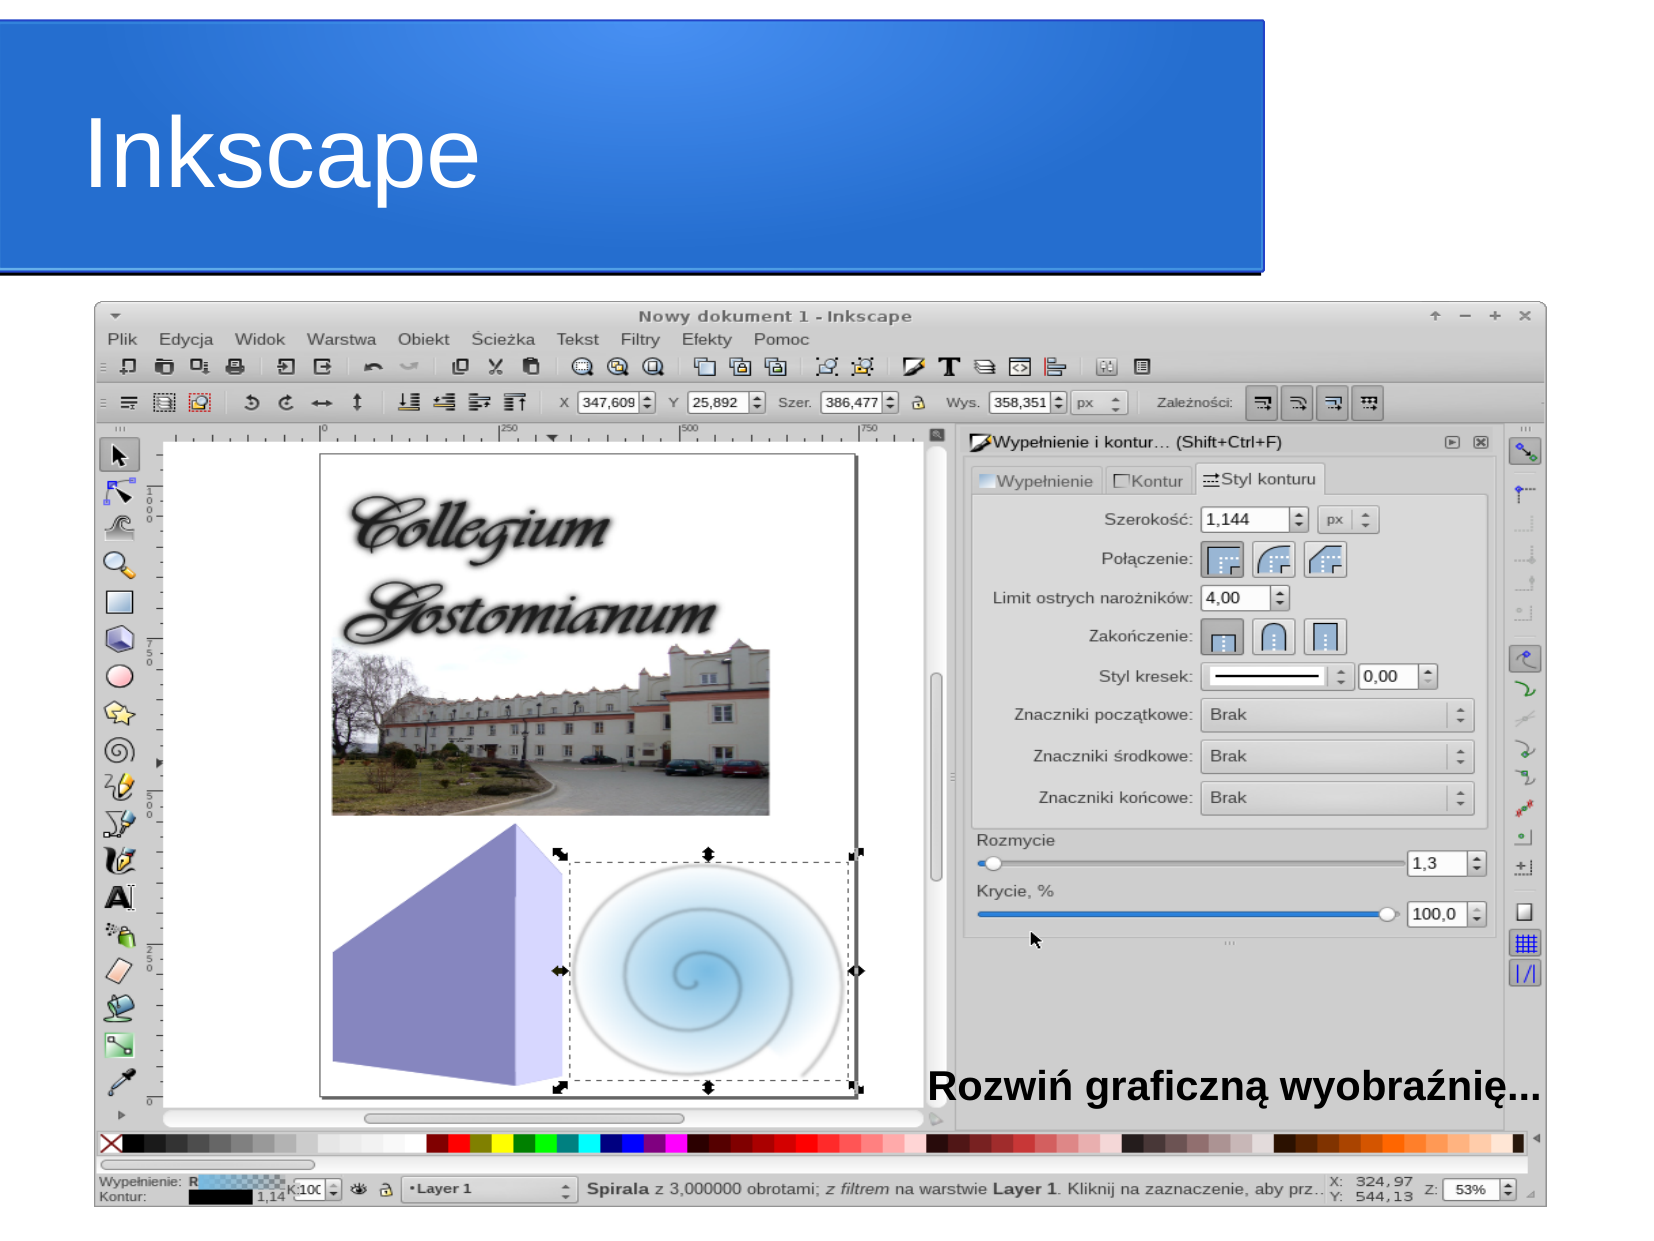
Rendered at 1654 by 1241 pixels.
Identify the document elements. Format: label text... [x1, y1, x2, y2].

title Inkscape [82, 49, 1250, 257]
picture [94, 301, 1547, 1207]
list Rozwiń graficzną wyobraźnię... [856, 1062, 1612, 1116]
